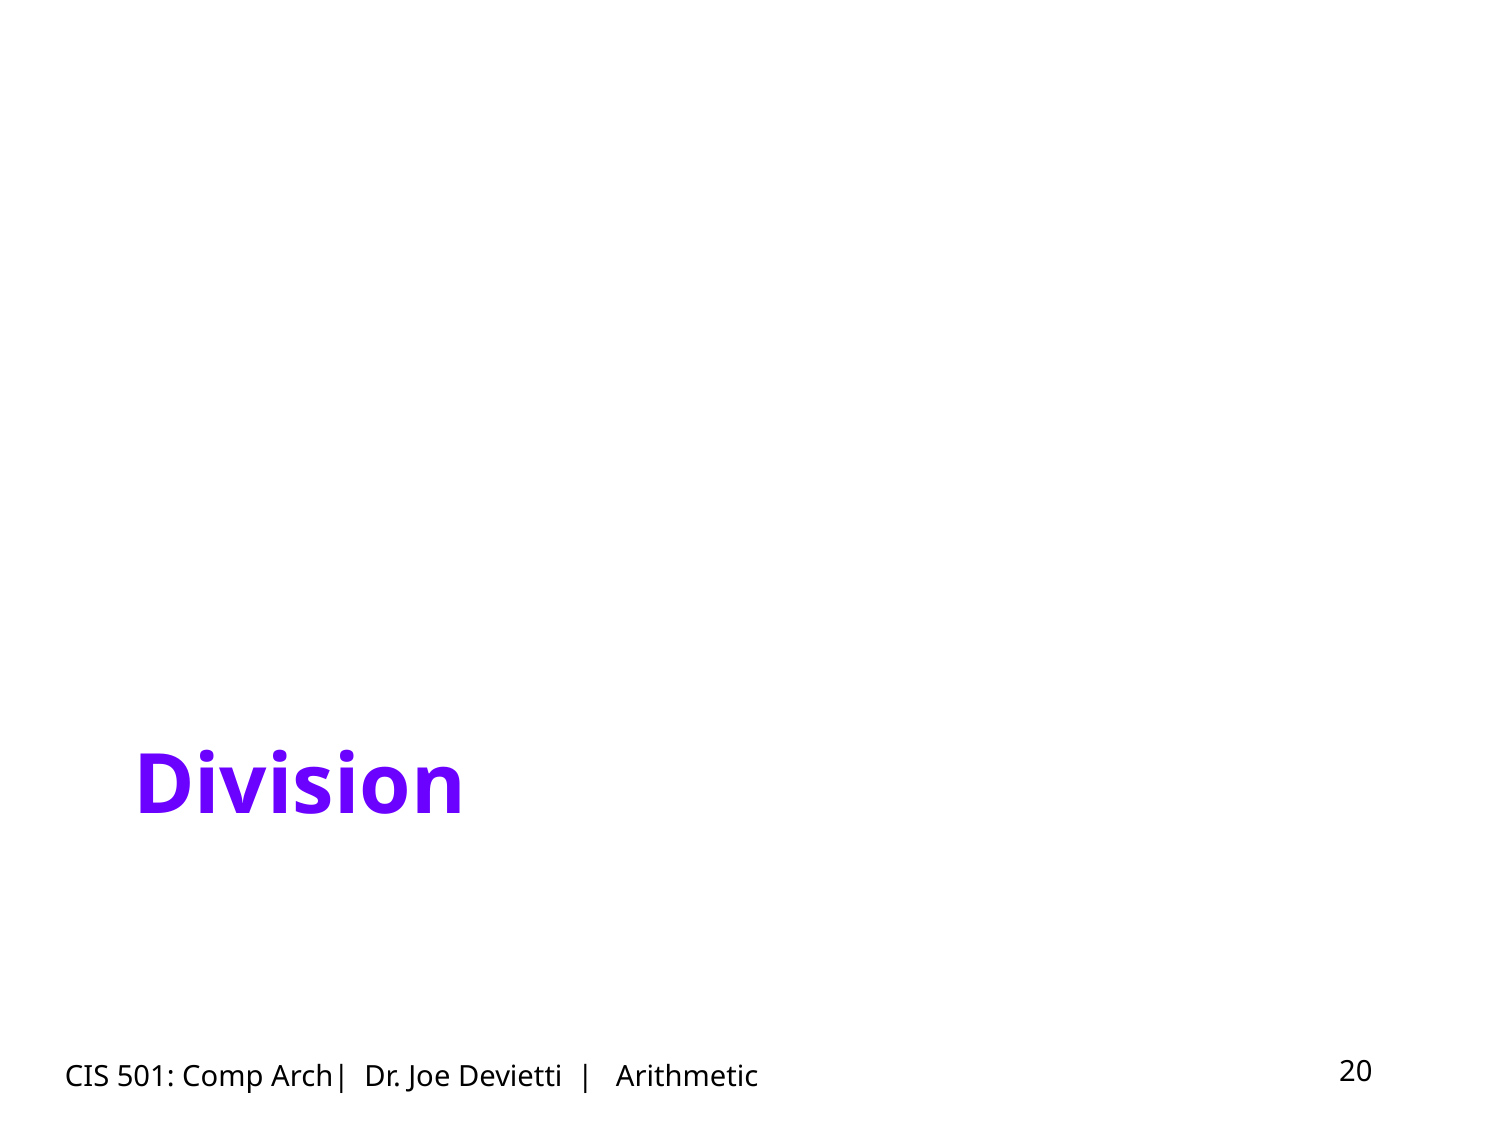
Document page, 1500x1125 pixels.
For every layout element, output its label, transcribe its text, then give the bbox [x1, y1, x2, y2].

text_box CIS 501: Comp Arch| Dr. Joe Devietti | Arithmetic [49, 1049, 988, 1100]
text_box <number> [1074, 1049, 1388, 1100]
text_box Division [118, 722, 1394, 947]
